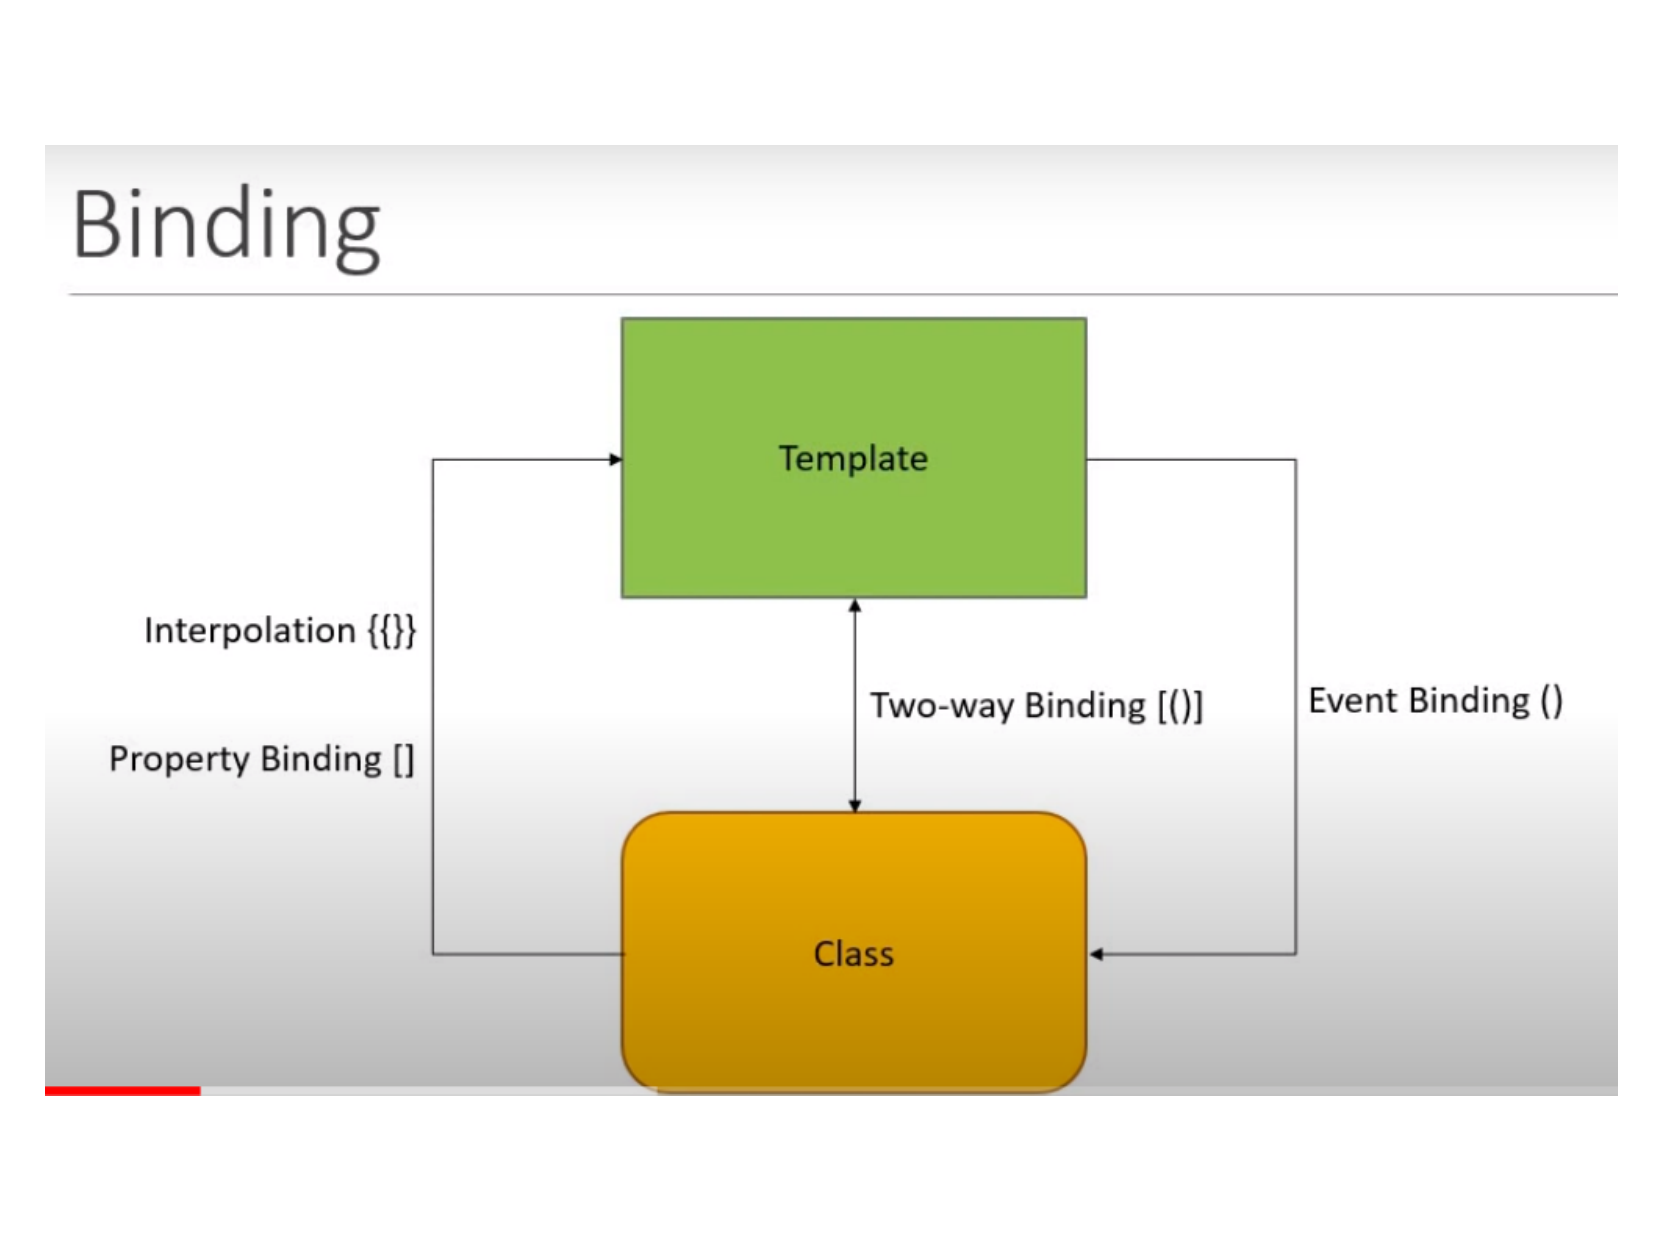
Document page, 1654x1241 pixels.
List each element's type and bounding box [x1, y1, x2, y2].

picture [45, 145, 1618, 1096]
